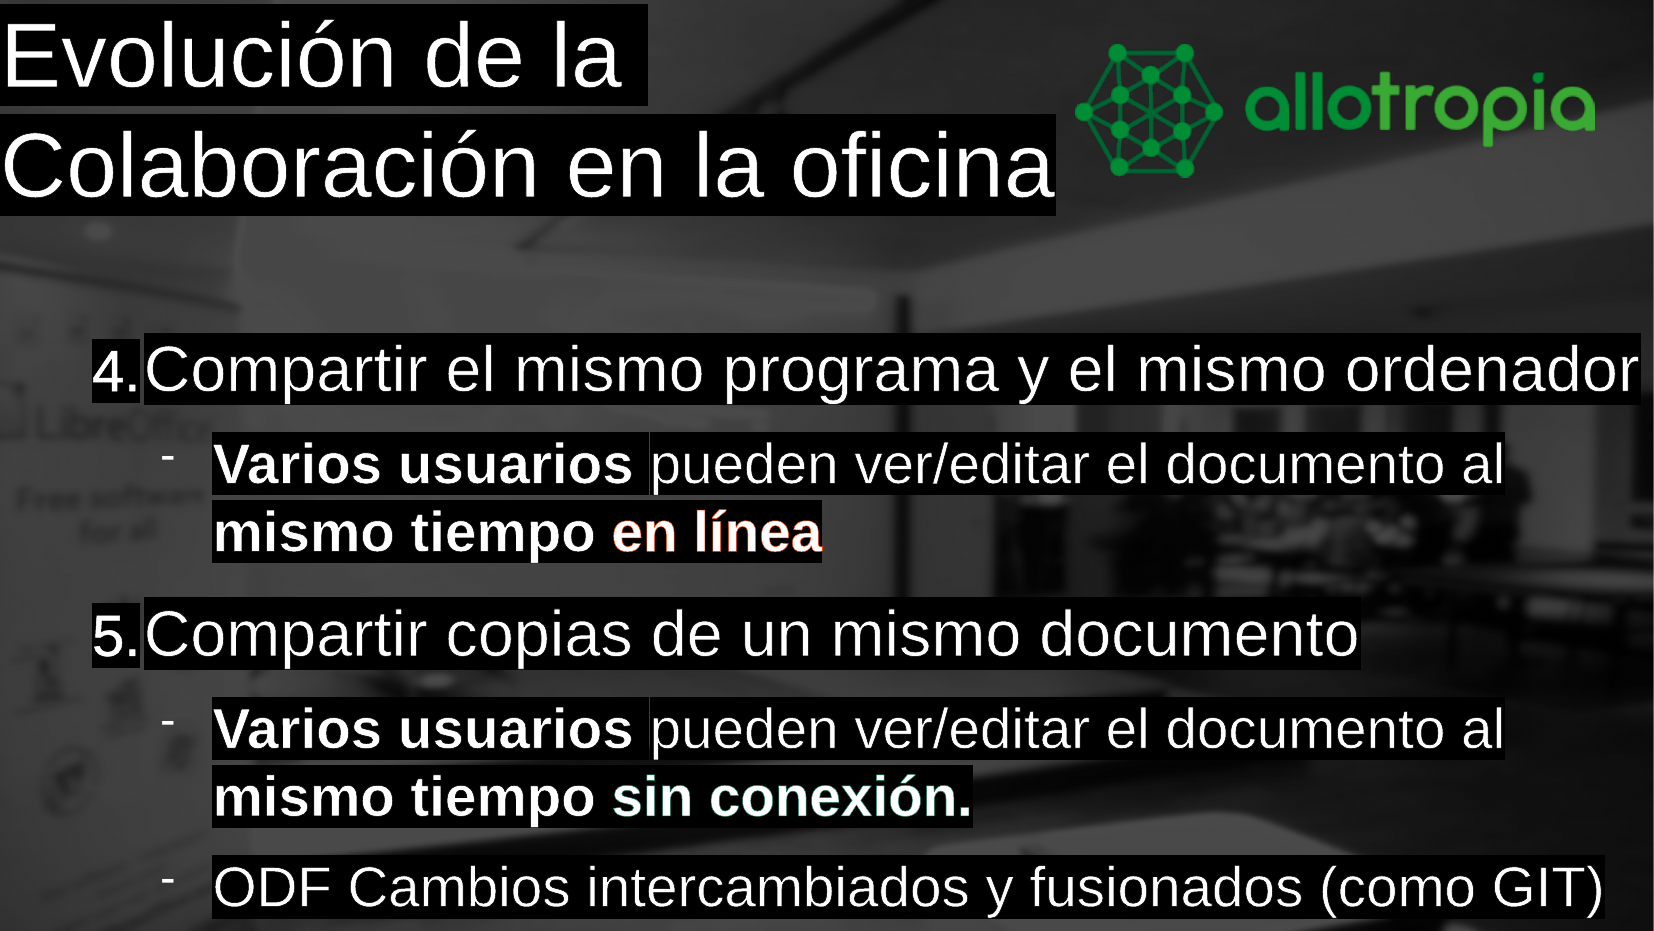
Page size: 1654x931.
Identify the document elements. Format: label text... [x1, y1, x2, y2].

list Compartir el mismo programa y el mismo ordenador Varios usuarios pueden ver/editar el documento al mismo tiempo en línea Compartir copias de un mismo documento Varios usuarios pueden ver/editar el documento al mismo tiempo sin conexión. ODF Cambios intercambiados y fusionados (como GIT) [75, 220, 1650, 931]
picture [0, 0, 1654, 931]
title Evolución de la Colaboración en la oficina [0, 2, 1152, 208]
